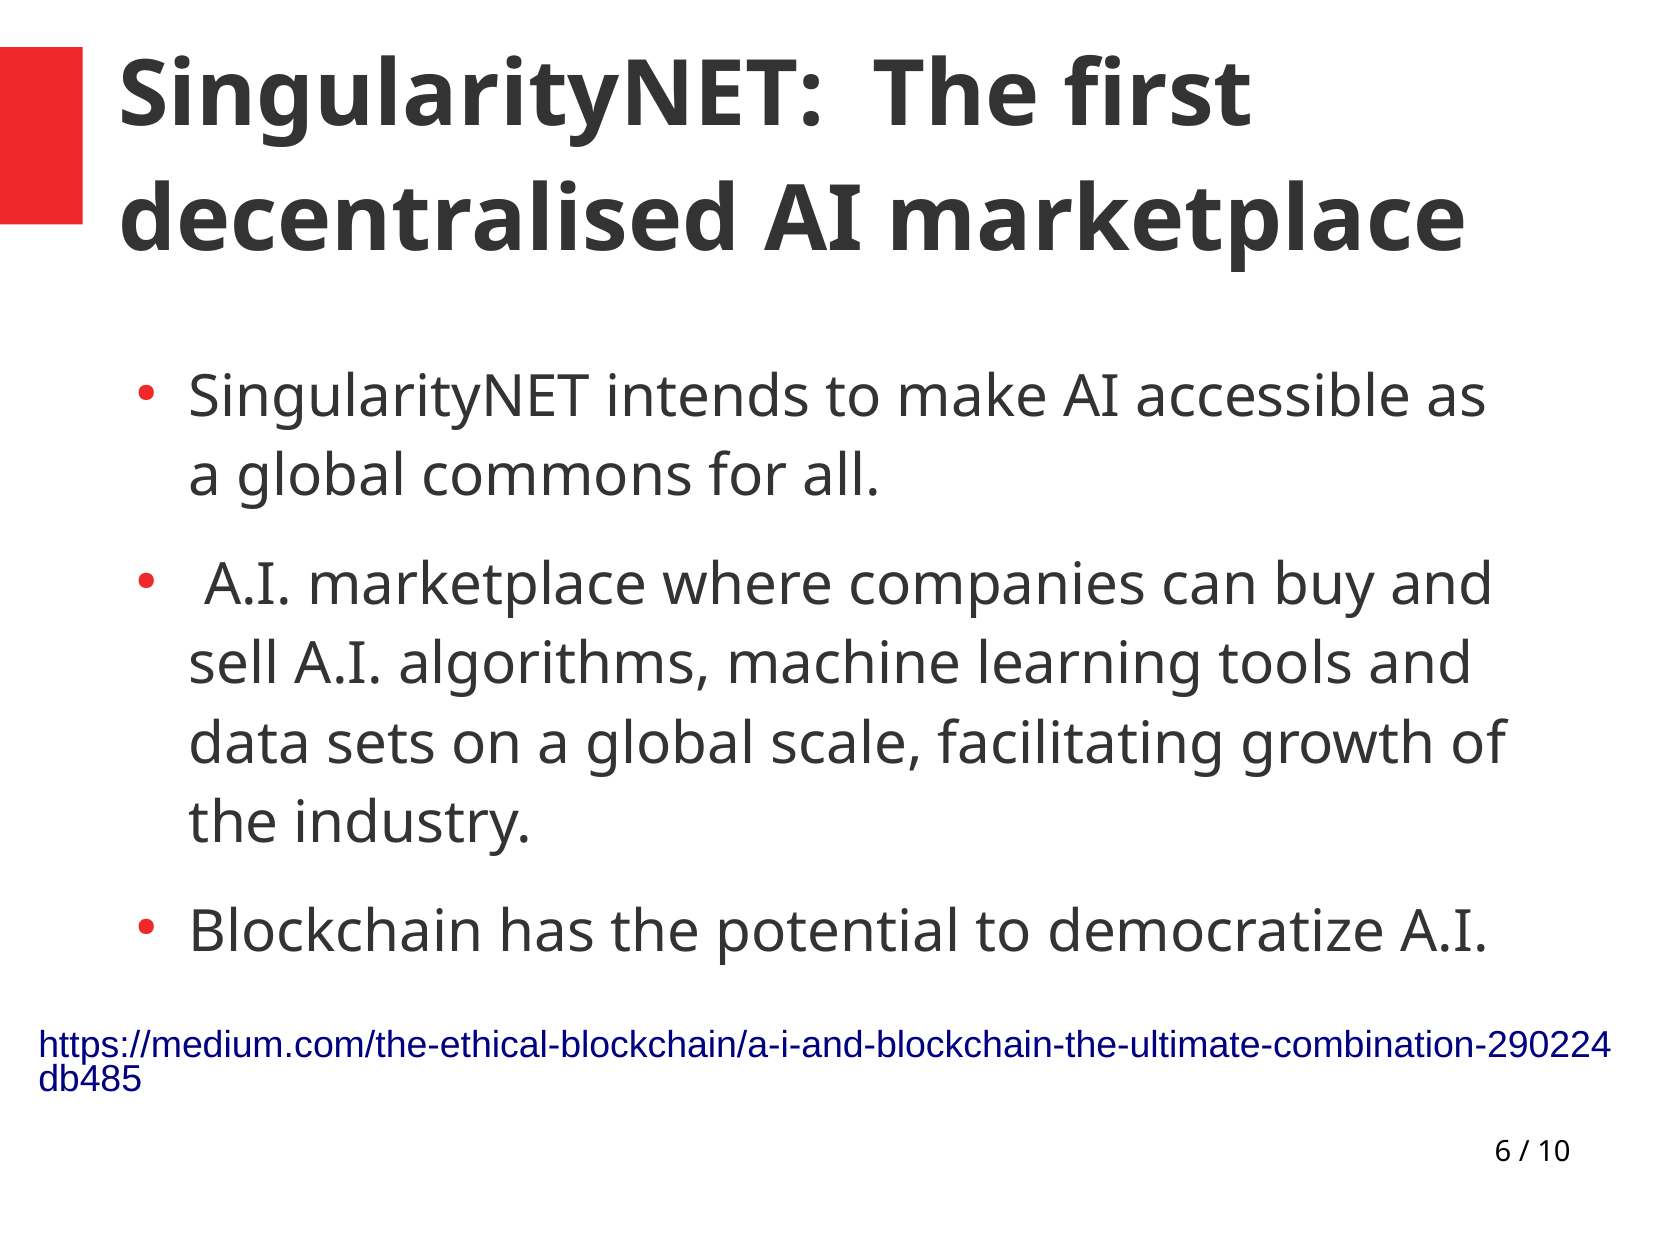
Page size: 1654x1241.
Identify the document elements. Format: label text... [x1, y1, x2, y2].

title SingularityNET: The first decentralised AI marketplace [118, 27, 1571, 278]
list SingularityNET intends to make AI accessible as a global commons for all. A.I. marketplace where companies can buy and sell A.I. algorithms, machine learning tools and data sets on a global scale, facilitating growth of the industry. Blockchain has the potential to democratize A.I. [118, 354, 1536, 1015]
text_box https://medium.com/the-ethical-blockchain/a-i-and-blockchain-the-ultimate-combination-290224db485 [23, 1015, 1630, 1115]
